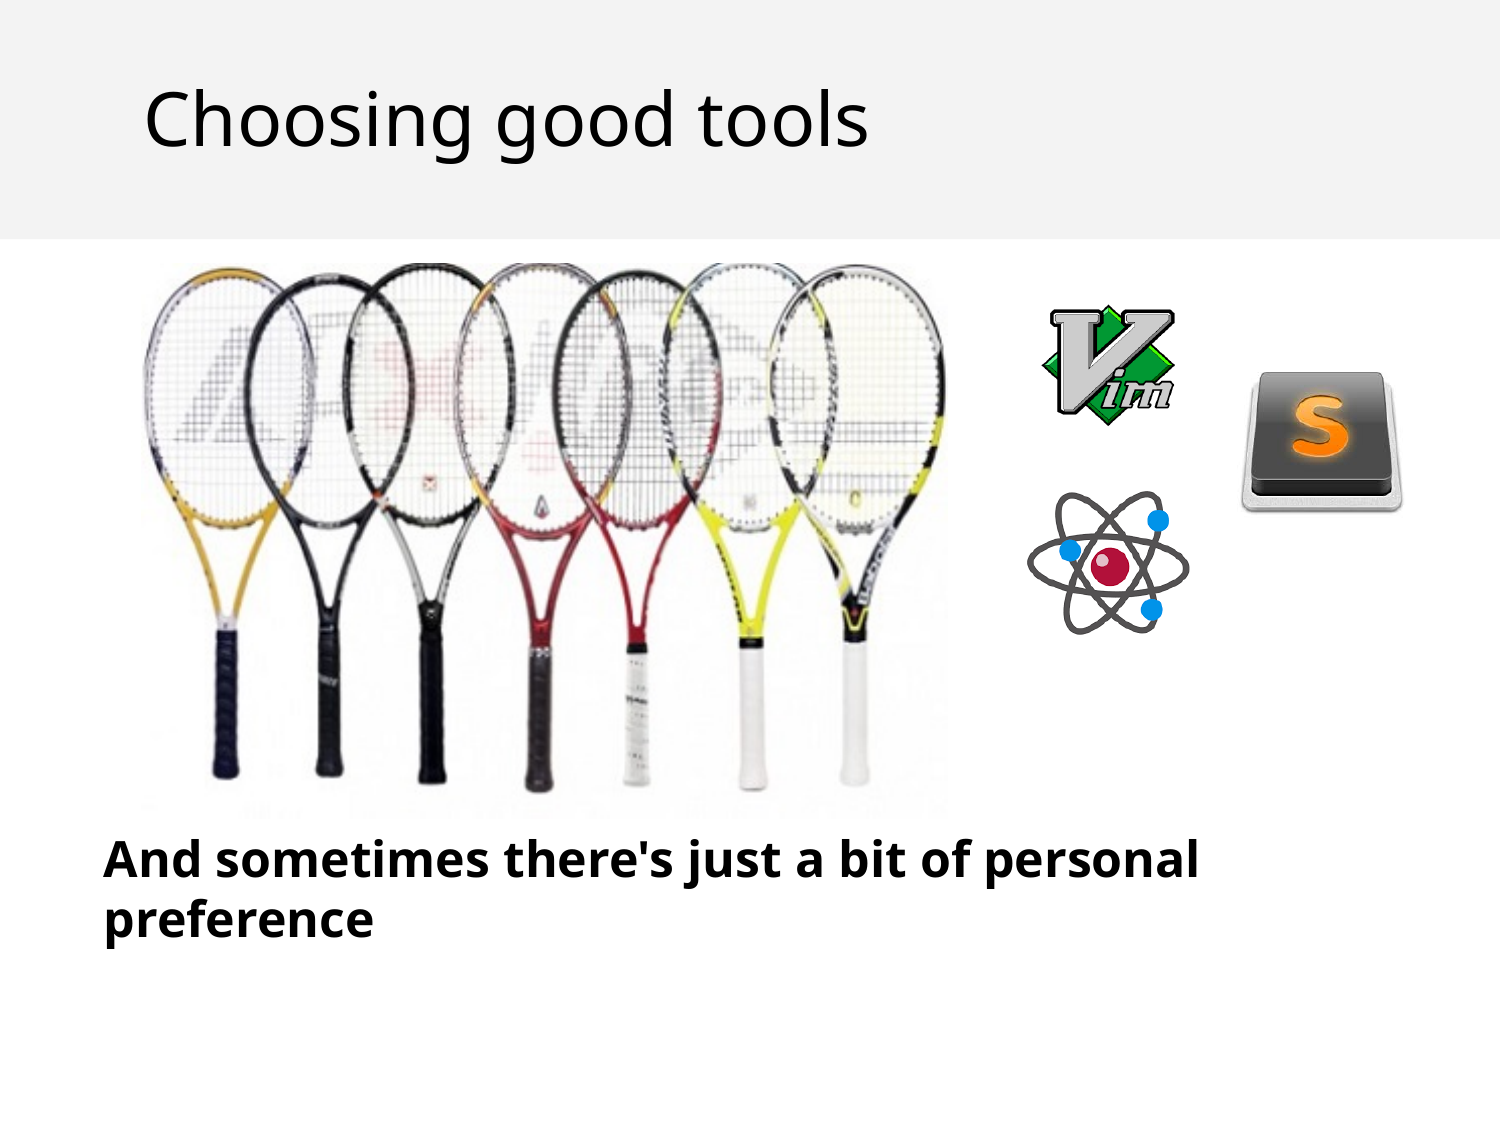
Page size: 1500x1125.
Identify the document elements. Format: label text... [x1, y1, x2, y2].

picture [141, 263, 948, 819]
picture [1237, 358, 1406, 528]
picture [1039, 302, 1177, 428]
text_box And sometimes there's just a bit of personal preference [88, 825, 1333, 995]
picture [1005, 469, 1211, 656]
title Choosing good tools [128, 56, 1372, 183]
